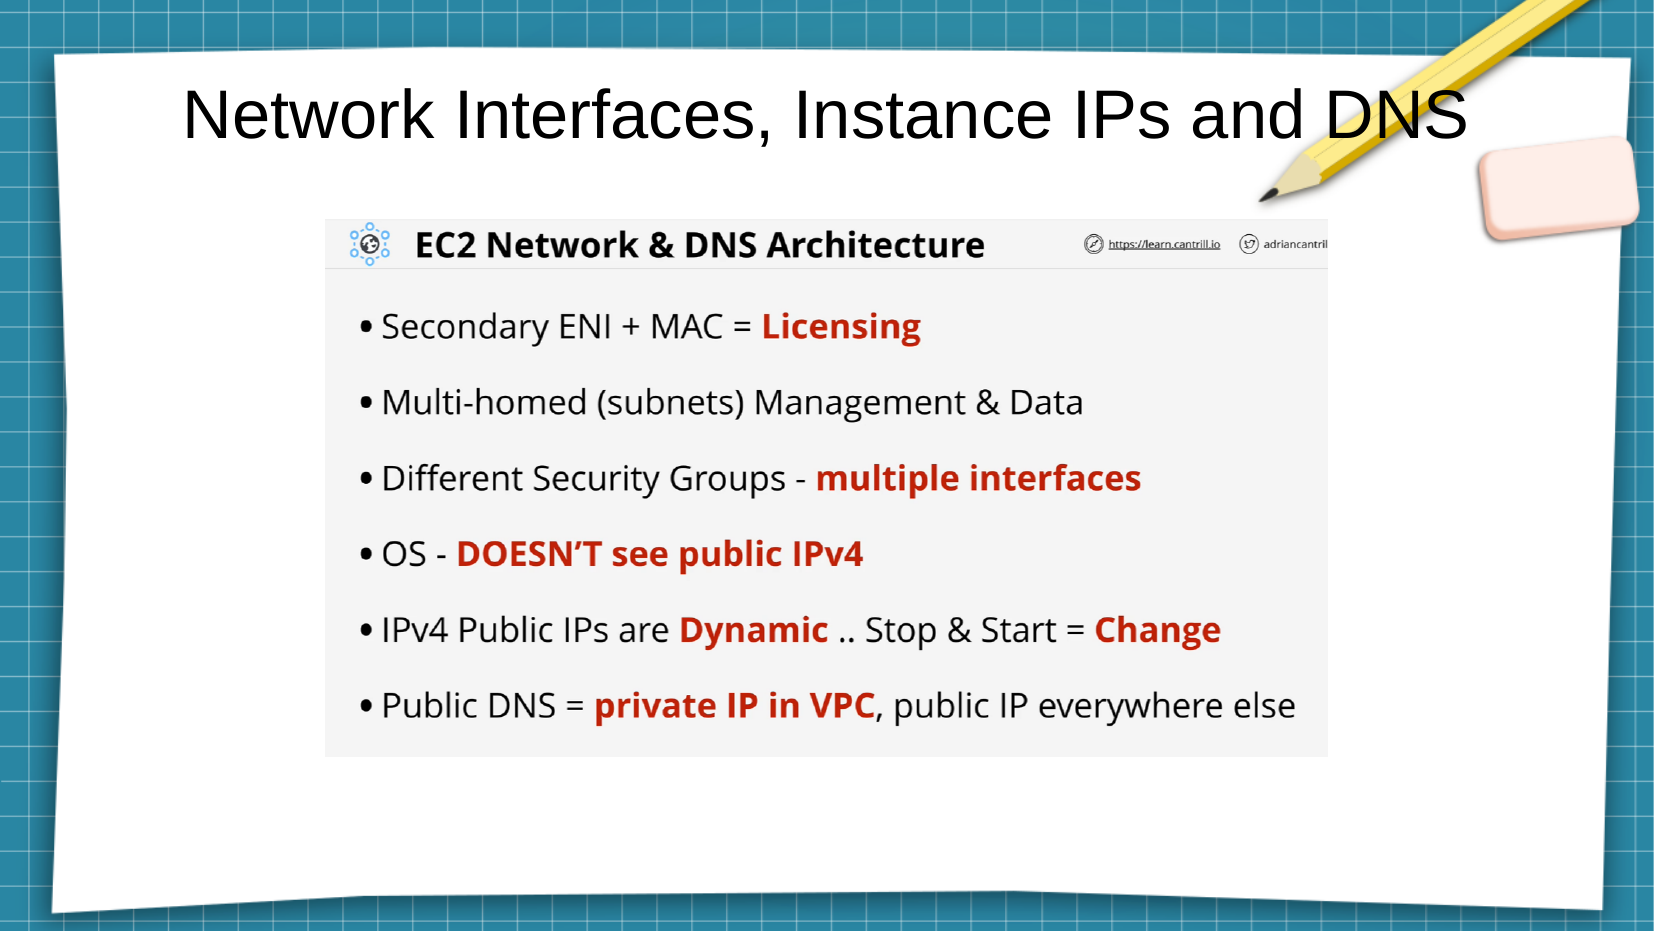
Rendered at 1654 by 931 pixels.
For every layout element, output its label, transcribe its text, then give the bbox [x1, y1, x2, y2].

title Network Interfaces, Instance IPs and DNS [82, 37, 1571, 193]
picture [0, 0, 1654, 931]
